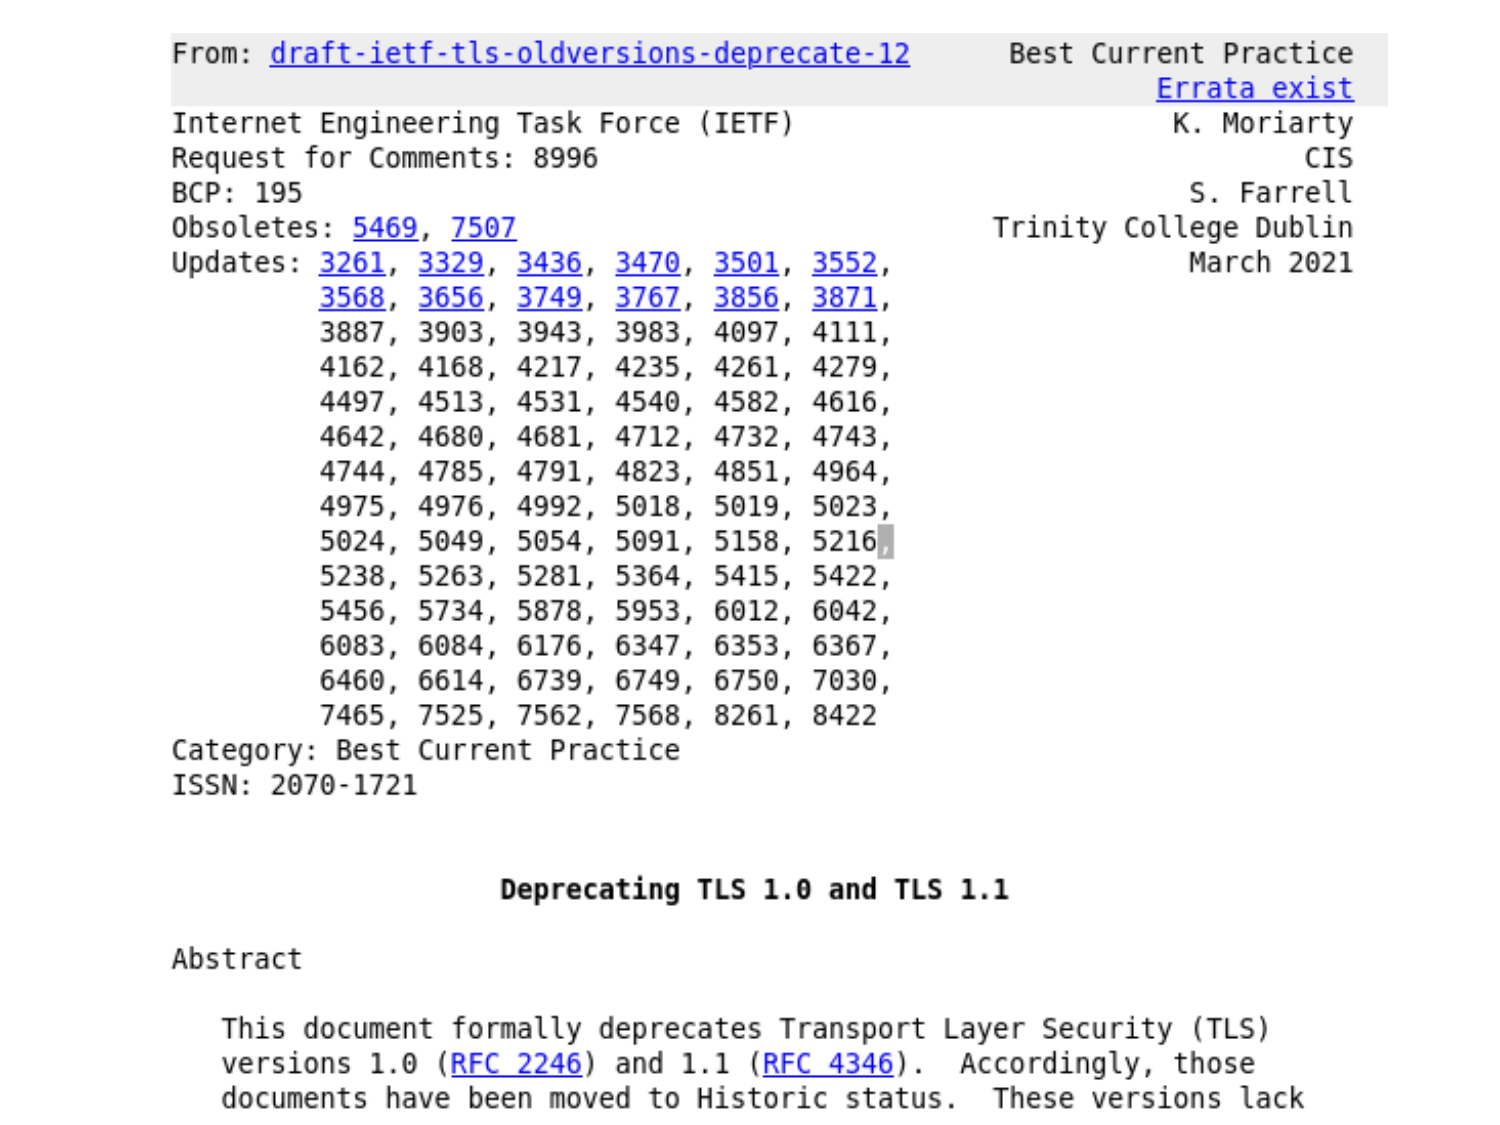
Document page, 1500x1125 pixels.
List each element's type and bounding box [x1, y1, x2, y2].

picture [147, 33, 1388, 1121]
